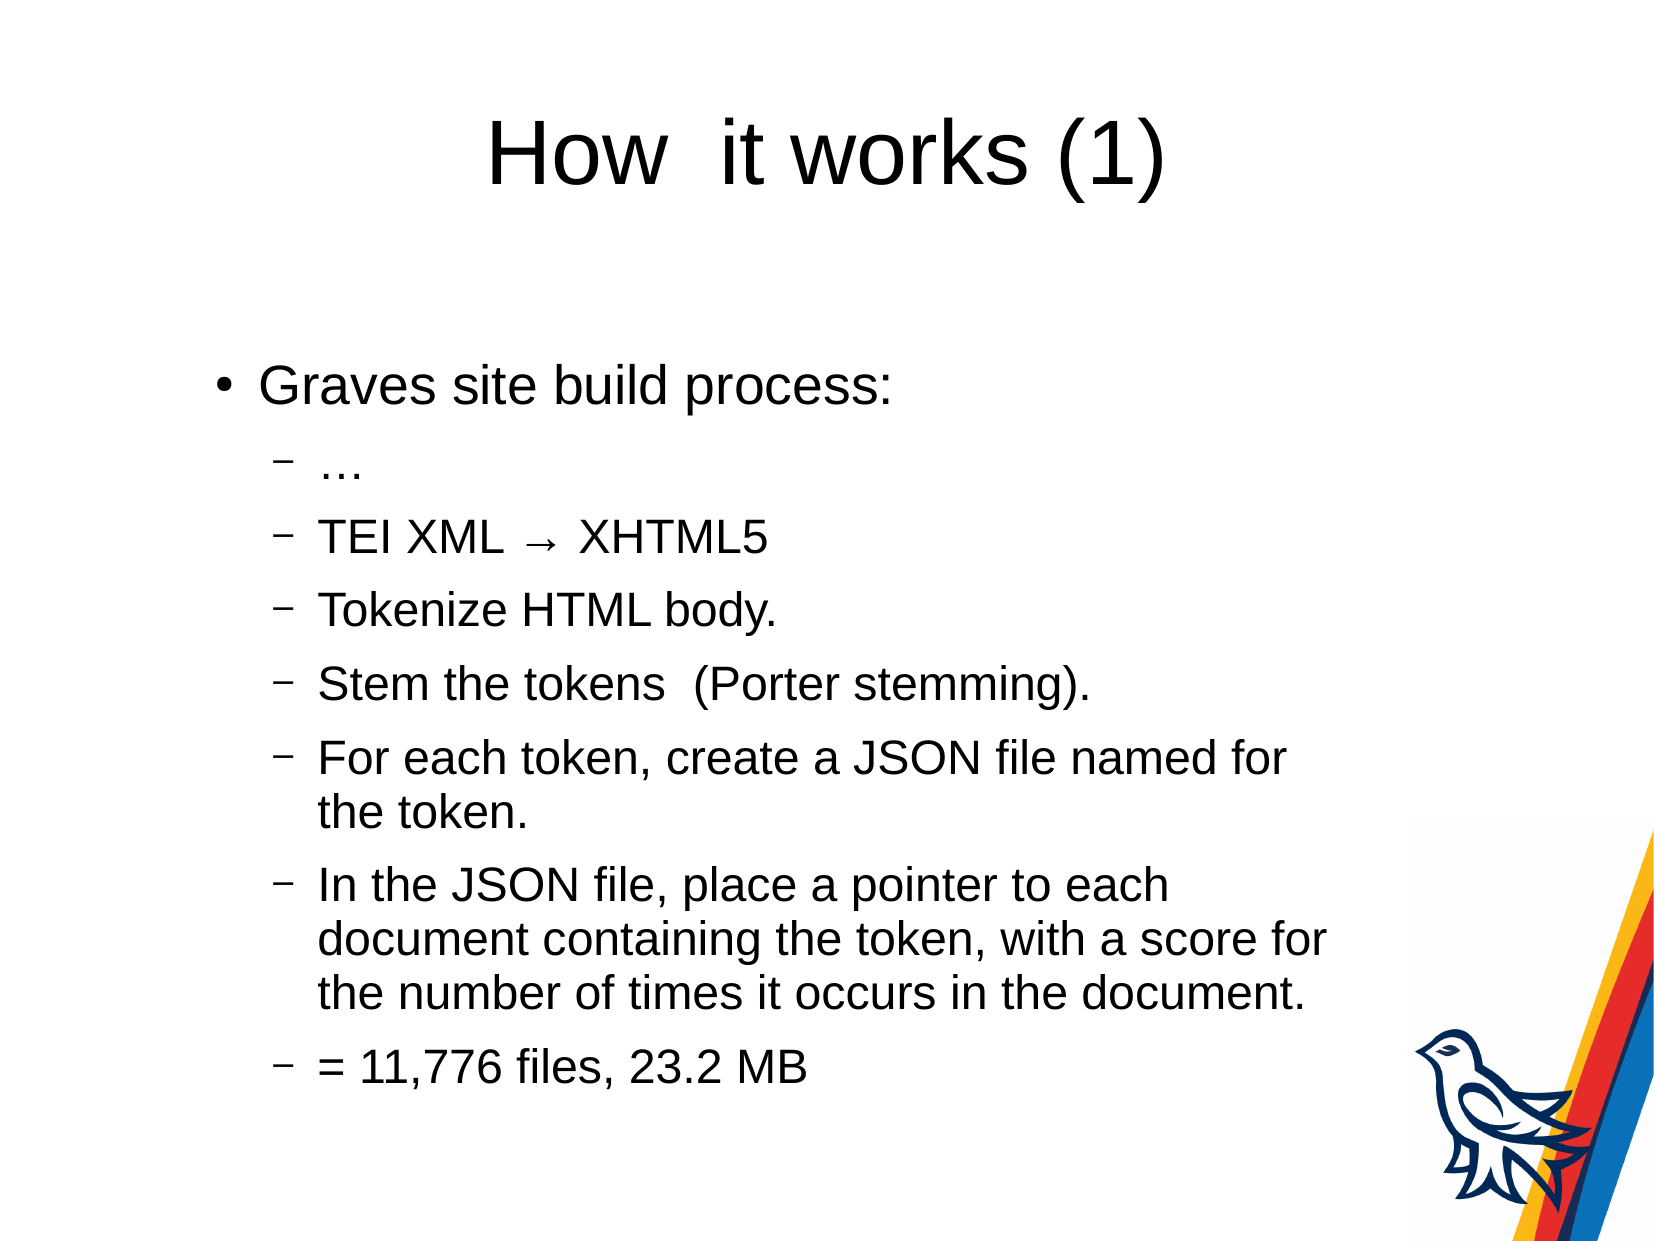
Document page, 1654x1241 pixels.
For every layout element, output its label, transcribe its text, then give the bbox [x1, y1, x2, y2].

picture [1407, 820, 1654, 1241]
title How it works (1) [82, 49, 1571, 257]
list Graves site build process: … TEI XML → XHTML5 Tokenize HTML body. Stem the tokens (Porter stemming). For each token, create a JSON file named for the token. In the JSON file, place a pointer to each document containing the token, with a score for the number of times it occurs in the document. = 11,776 files, 23.2 MB [199, 354, 1332, 1106]
